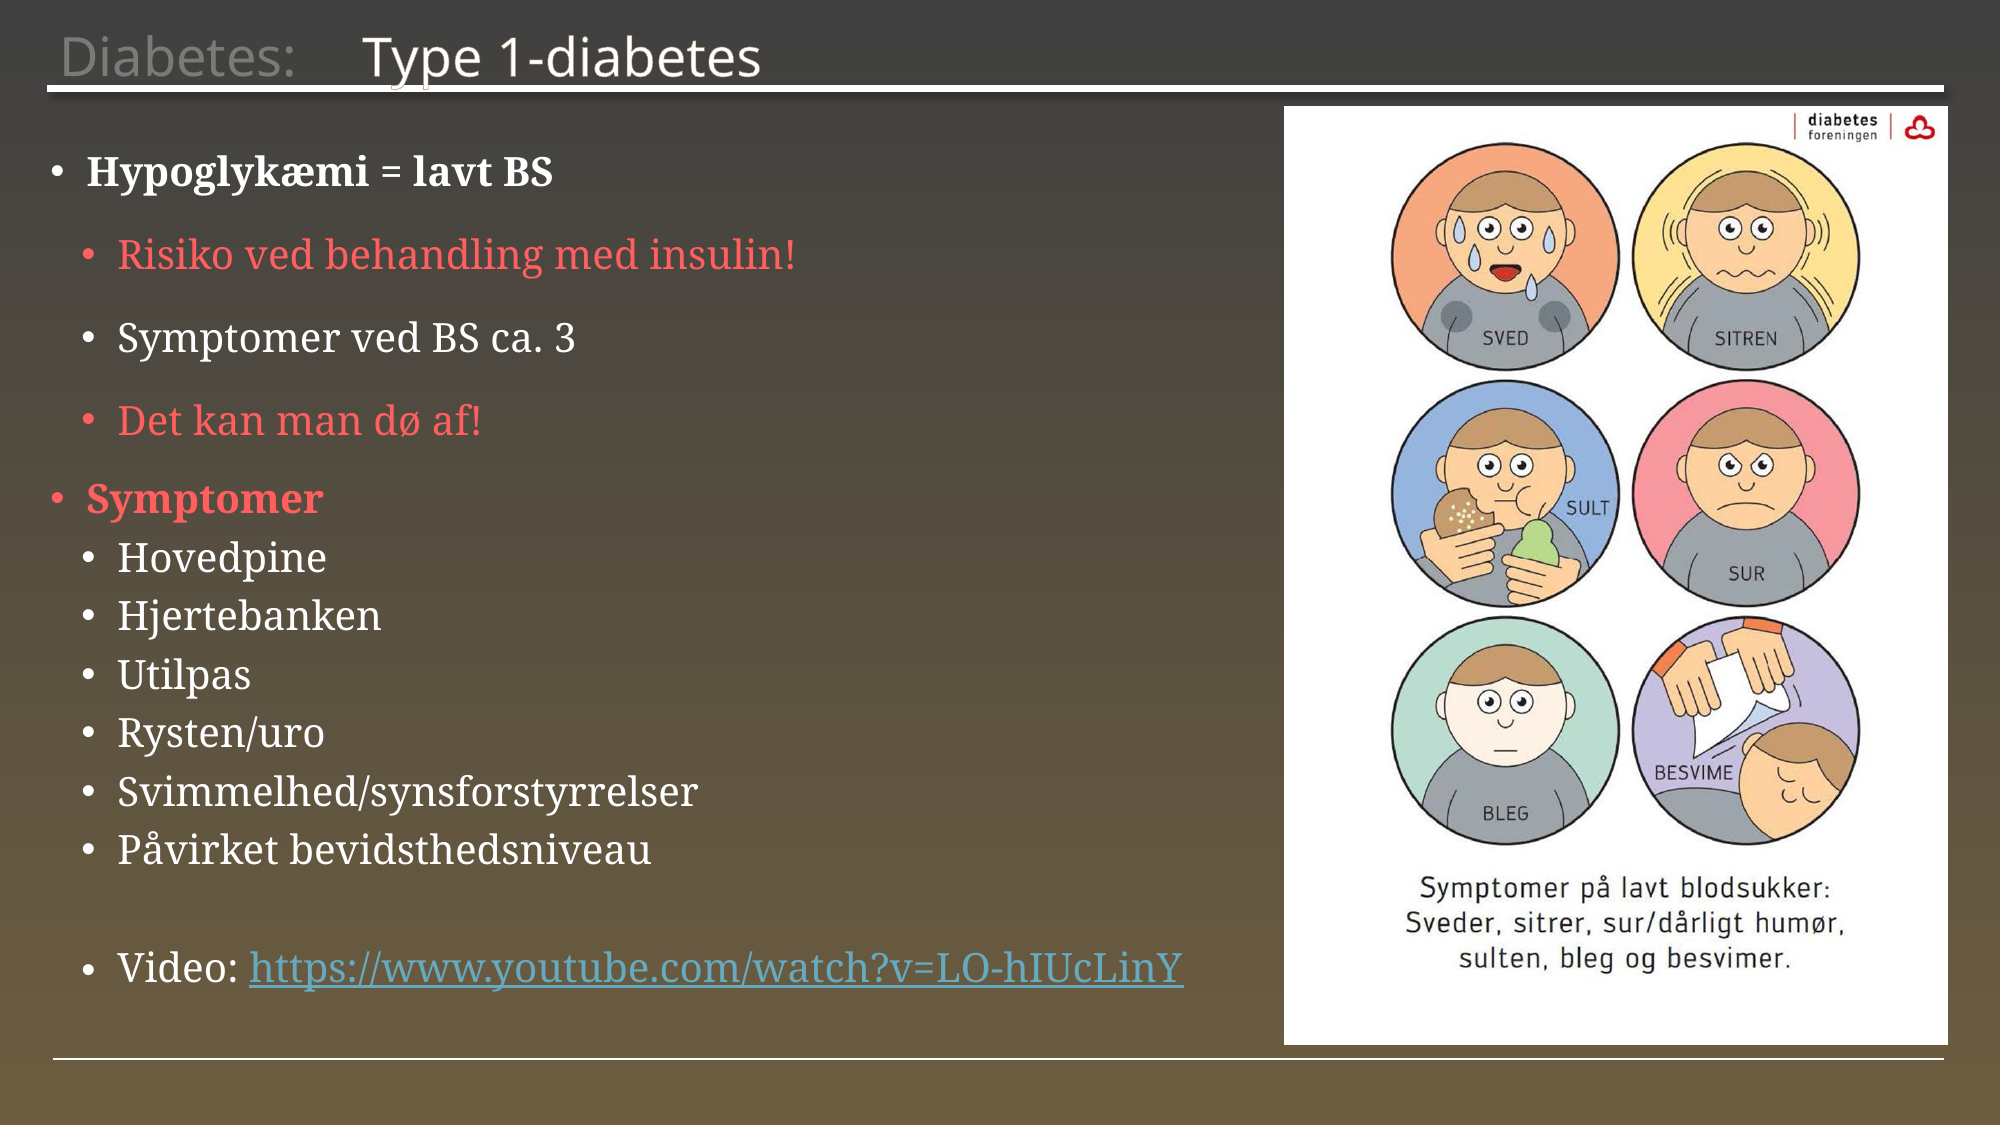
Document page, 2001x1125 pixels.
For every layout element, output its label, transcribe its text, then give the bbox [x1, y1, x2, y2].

title Diabetes: [59, 29, 362, 89]
picture [1284, 106, 1948, 1045]
subtitle Type 1-diabetes [362, 29, 1416, 89]
list Hypoglykæmi = lavt BS Risiko ved behandling med insulin! Symptomer ved BS ca. 3 Det kan man dø af! Symptomer Hovedpine Hjertebanken Utilpas Rysten/uro Svimmelhed/synsforstyrrelser Påvirket bevidsthedsniveau Video: https://www.youtube.com/watch?v=LO-hIUcLinY [50, 121, 1284, 1004]
